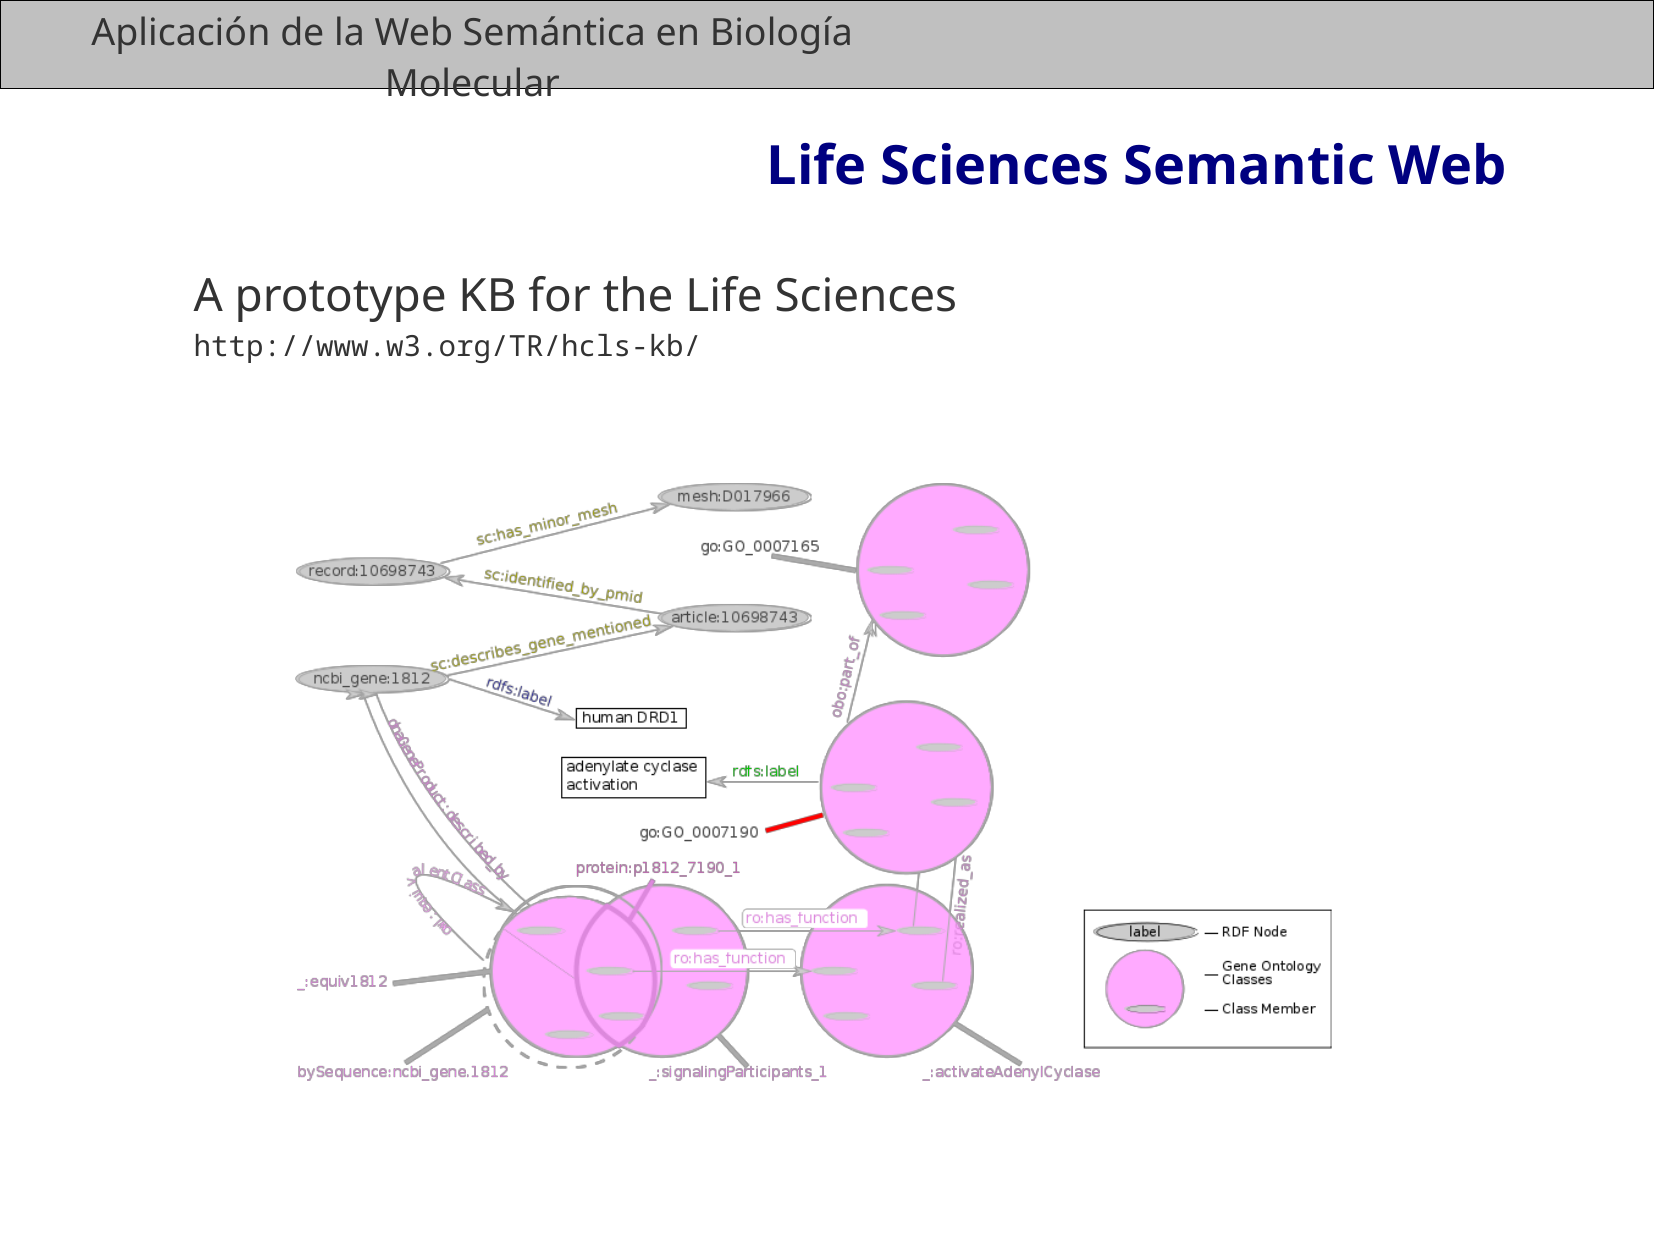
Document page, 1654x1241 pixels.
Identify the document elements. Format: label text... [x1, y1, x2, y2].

text_box [0, 0, 1654, 89]
picture [295, 482, 1333, 1093]
text_box Life Sciences Semantic Web [620, 125, 1654, 202]
text_box A prototype KB for the Life Sciences http://www.w3.org/TR/hcls-kb/ [107, 255, 1034, 365]
text_box Aplicación de la Web Semántica en Biología Molecular [0, 23, 945, 89]
